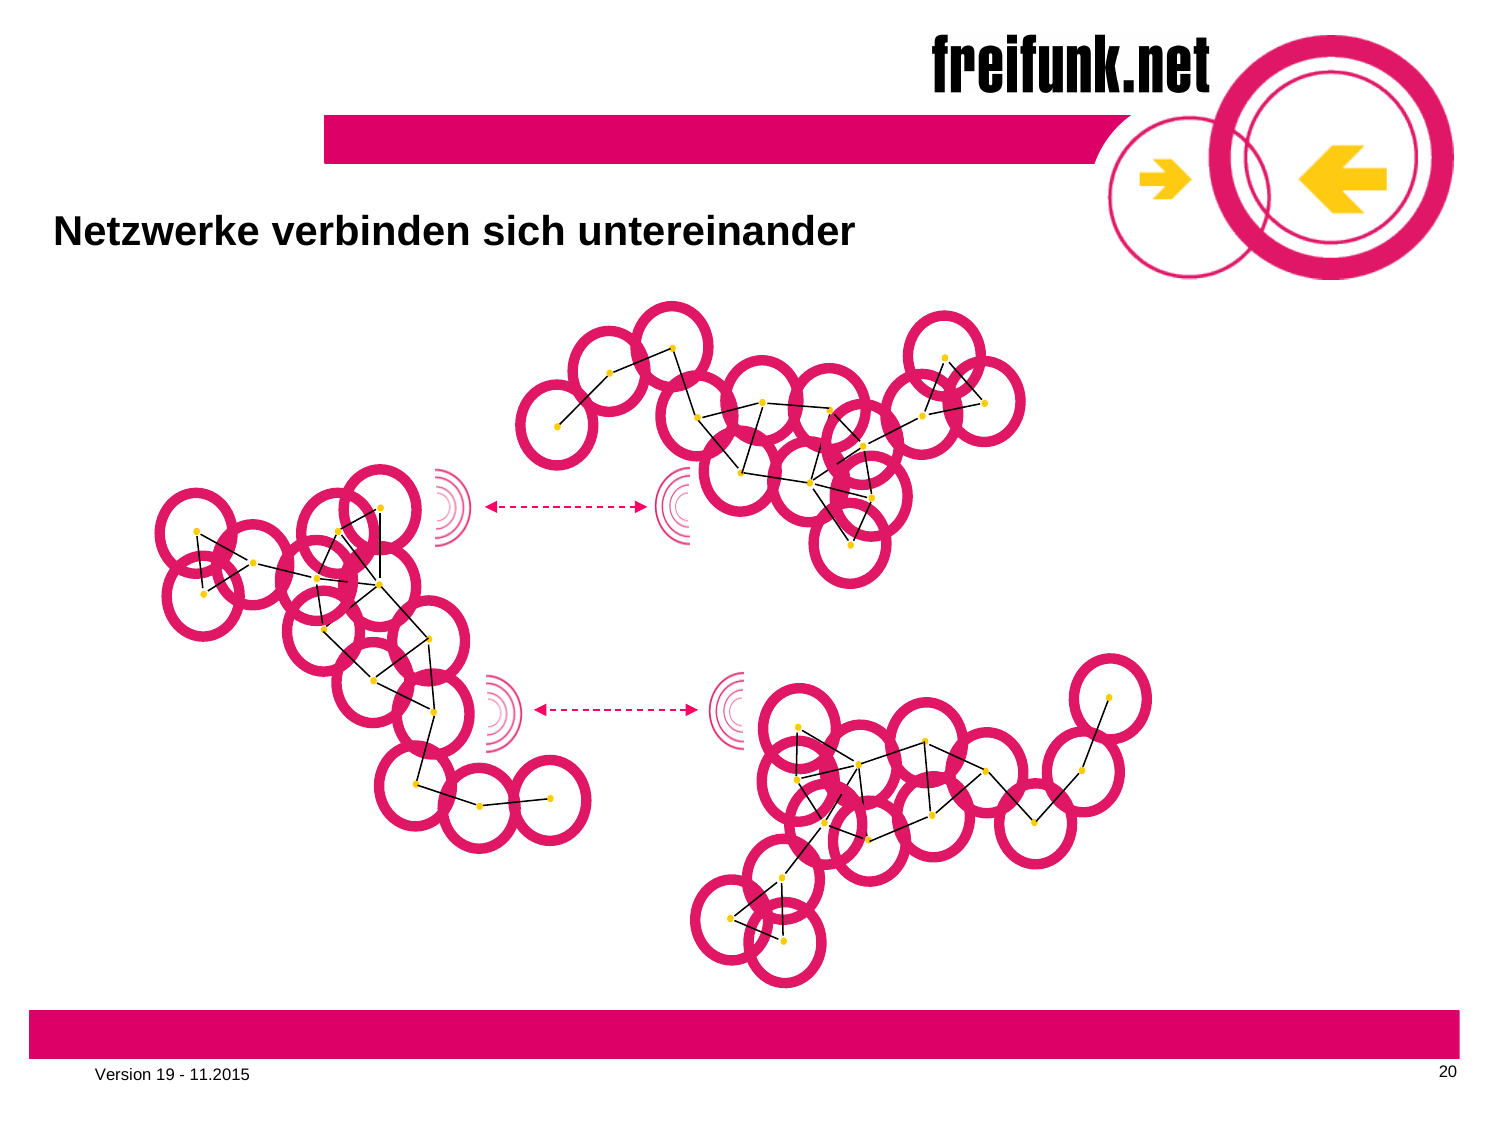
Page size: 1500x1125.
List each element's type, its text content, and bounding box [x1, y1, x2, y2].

text_box [1105, 693, 1113, 702]
text_box [921, 737, 929, 745]
picture [706, 670, 746, 753]
text_box [806, 479, 814, 487]
text_box [669, 344, 676, 352]
text_box [193, 527, 200, 536]
picture [433, 466, 474, 549]
picture [652, 465, 692, 548]
text_box [370, 677, 377, 685]
text_box [426, 635, 433, 643]
text_box [928, 811, 936, 820]
text_box [941, 354, 949, 362]
text_box [377, 504, 384, 512]
text_box [1078, 767, 1086, 775]
text_box [855, 760, 862, 768]
text_box [1031, 818, 1038, 827]
picture [932, 34, 1454, 280]
text_box [250, 559, 257, 567]
text_box [982, 767, 989, 775]
text_box [430, 708, 437, 716]
text_box [793, 776, 801, 784]
text_box [868, 494, 875, 502]
text_box [737, 469, 744, 477]
text_box [821, 819, 828, 827]
text_box [334, 527, 342, 536]
text_box [200, 590, 207, 598]
text_box [476, 802, 483, 810]
text_box [859, 442, 867, 450]
picture [484, 672, 525, 755]
text_box [780, 937, 787, 945]
text_box [313, 574, 321, 583]
text_box [320, 626, 328, 634]
text_box [981, 399, 988, 407]
text_box [376, 581, 383, 589]
text_box [919, 412, 926, 420]
text_box [778, 874, 786, 882]
text_box [606, 369, 613, 377]
text_box Netzwerke verbinden sich untereinander [53, 204, 1046, 283]
text_box [547, 794, 554, 803]
text_box [759, 398, 766, 407]
text_box [826, 406, 833, 414]
text_box [412, 780, 420, 788]
text_box [795, 723, 802, 731]
text_box [554, 423, 561, 431]
text_box [694, 414, 701, 422]
text_box [847, 541, 854, 549]
text_box [727, 914, 734, 923]
text_box [865, 836, 872, 844]
